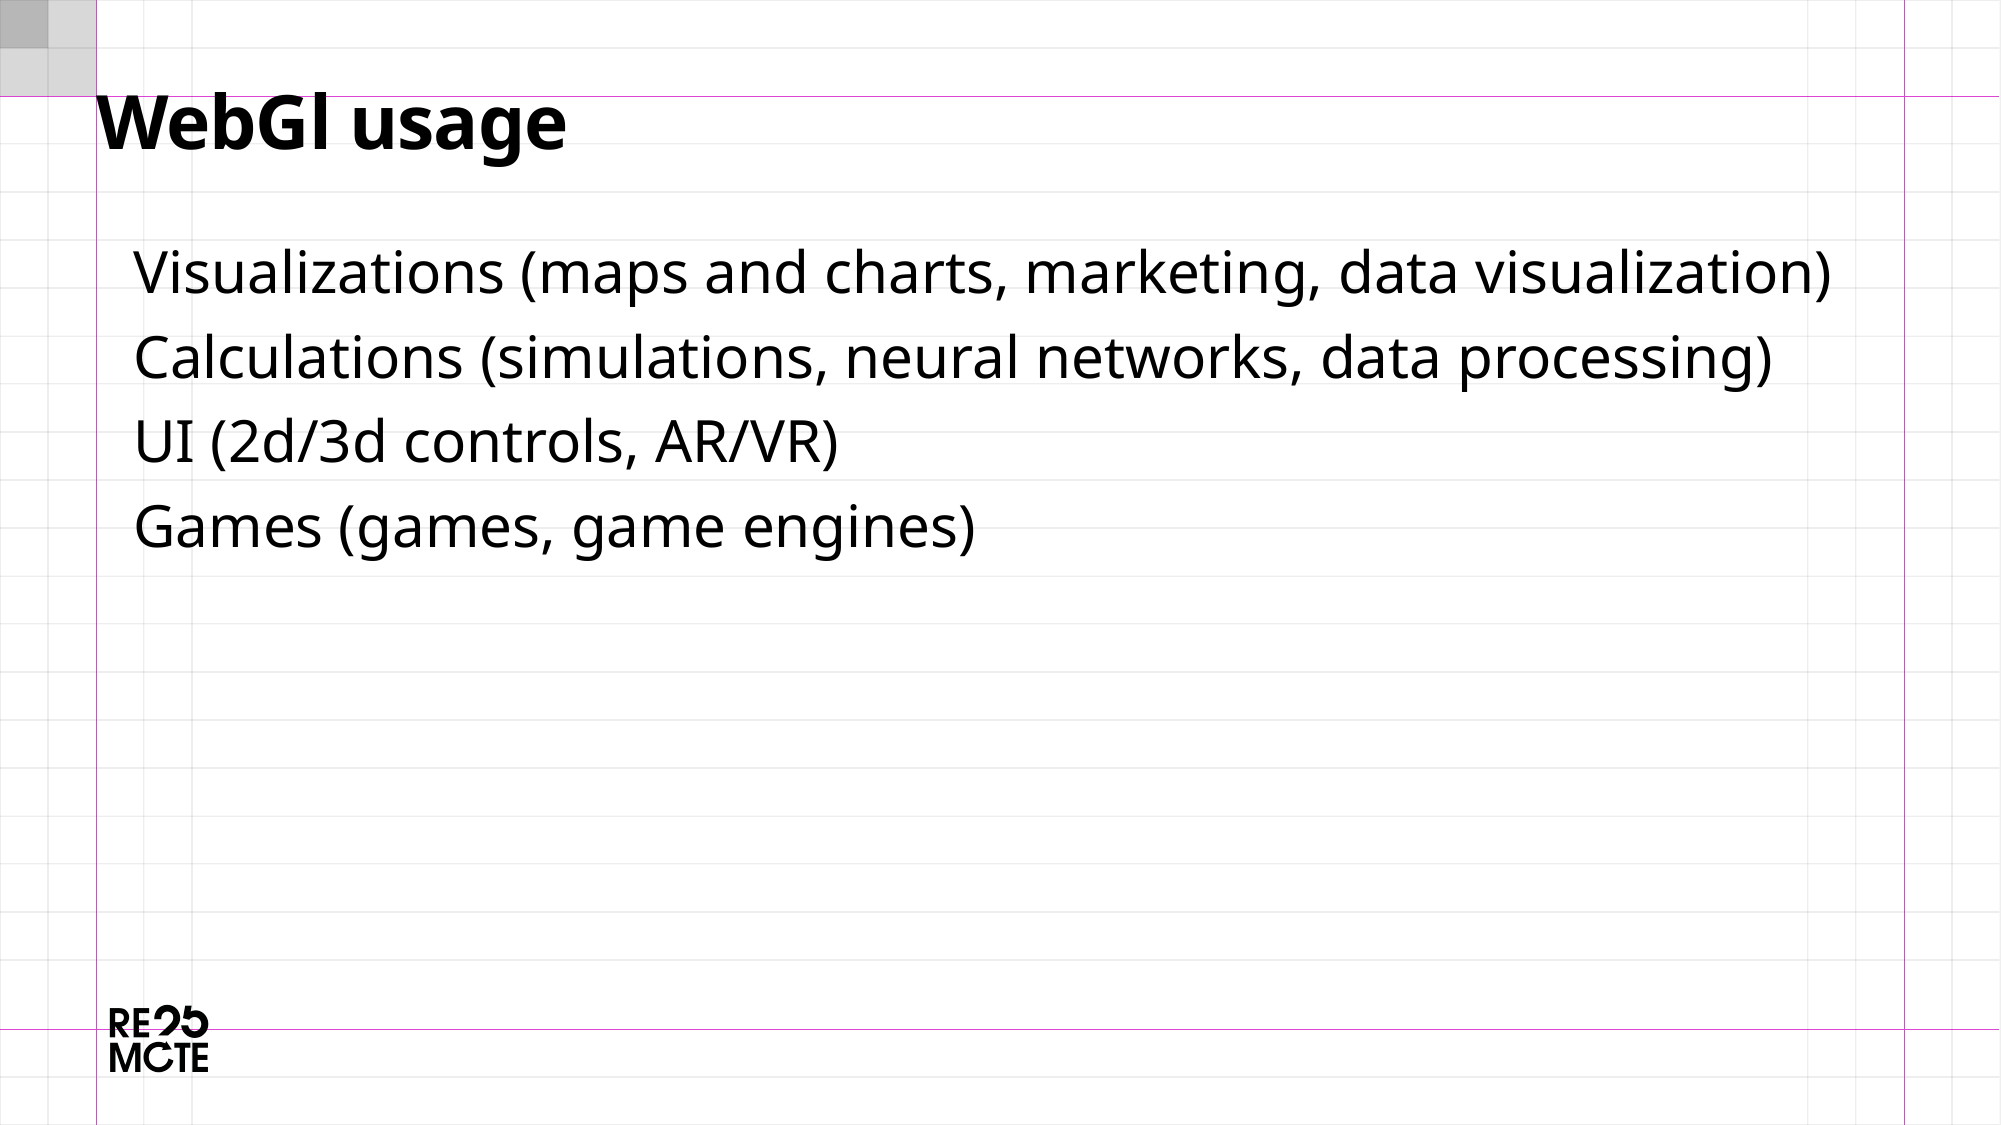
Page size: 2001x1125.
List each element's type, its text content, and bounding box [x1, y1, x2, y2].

list Visualizations (maps and charts, marketing, data visualization) Calculations (simulations, neural networks, data processing) UI (2d/3d controls, AR/VR) Games (games, game engines) [95, 235, 1904, 563]
title WebGl usage [96, 75, 1904, 166]
